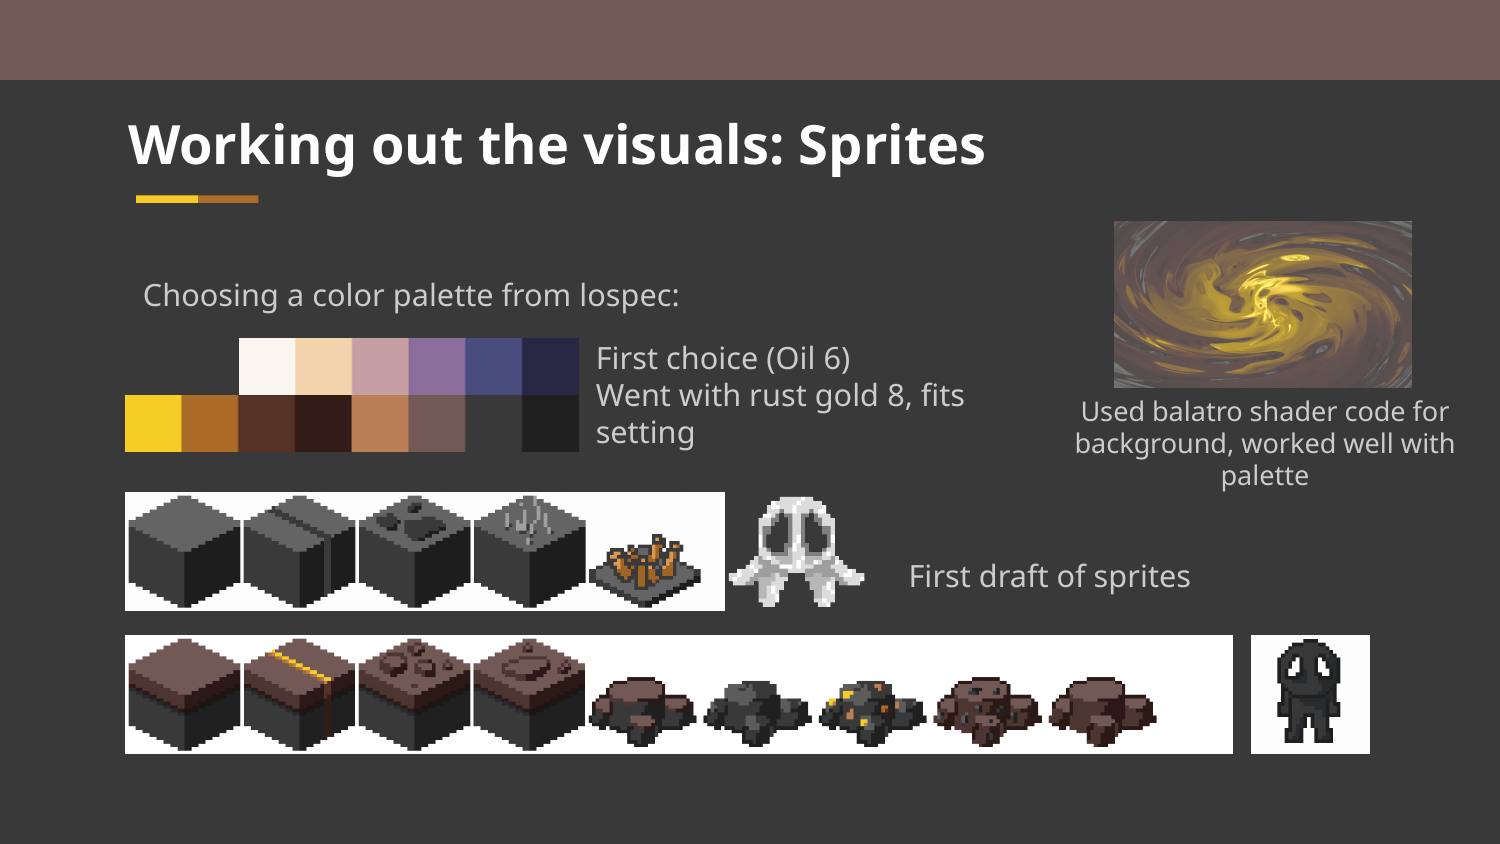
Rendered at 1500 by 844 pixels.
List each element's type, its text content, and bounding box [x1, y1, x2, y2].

picture [1114, 221, 1412, 378]
picture [125, 338, 578, 452]
text_box First draft of sprites [891, 539, 1386, 611]
picture [125, 635, 1233, 755]
text_box Used balatro shader code for background, worked well with palette [1038, 378, 1492, 507]
picture [125, 492, 873, 611]
text_box First choice (Oil 6) Went with rust gold 8, fits setting [578, 321, 1074, 467]
picture [1251, 635, 1370, 755]
text_box Choosing a color palette from lospec: [125, 258, 924, 330]
title Working out the visuals: Sprites [113, 95, 1462, 222]
